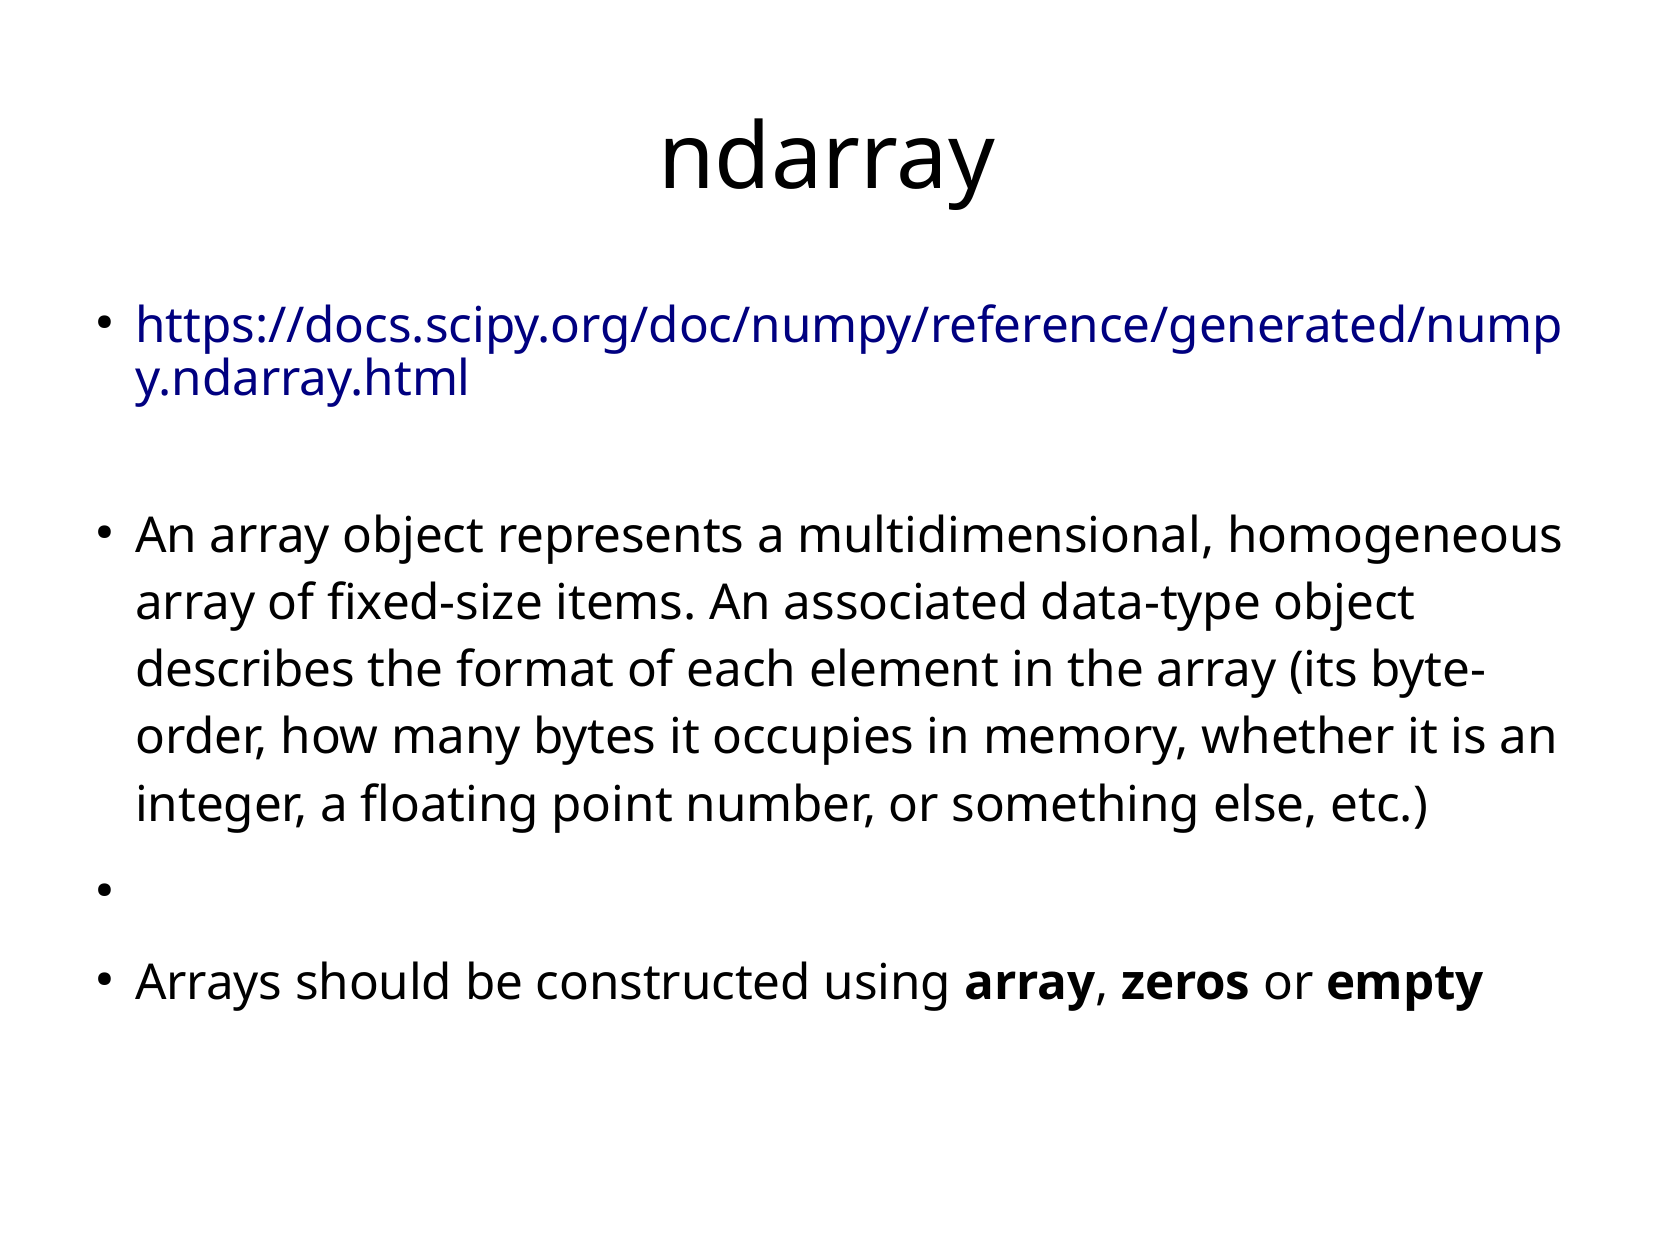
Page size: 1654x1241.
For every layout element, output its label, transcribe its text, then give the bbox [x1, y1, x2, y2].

list https://docs.scipy.org/doc/numpy/reference/generated/numpy.ndarray.html An array object represents a multidimensional, homogeneous array of fixed-size items. An associated data-type object describes the format of each element in the array (its byte-order, how many bytes it occupies in memory, whether it is an integer, a floating point number, or something else, etc.) Arrays should be constructed using array, zeros or empty [82, 290, 1571, 1010]
title ndarray [82, 49, 1571, 257]
